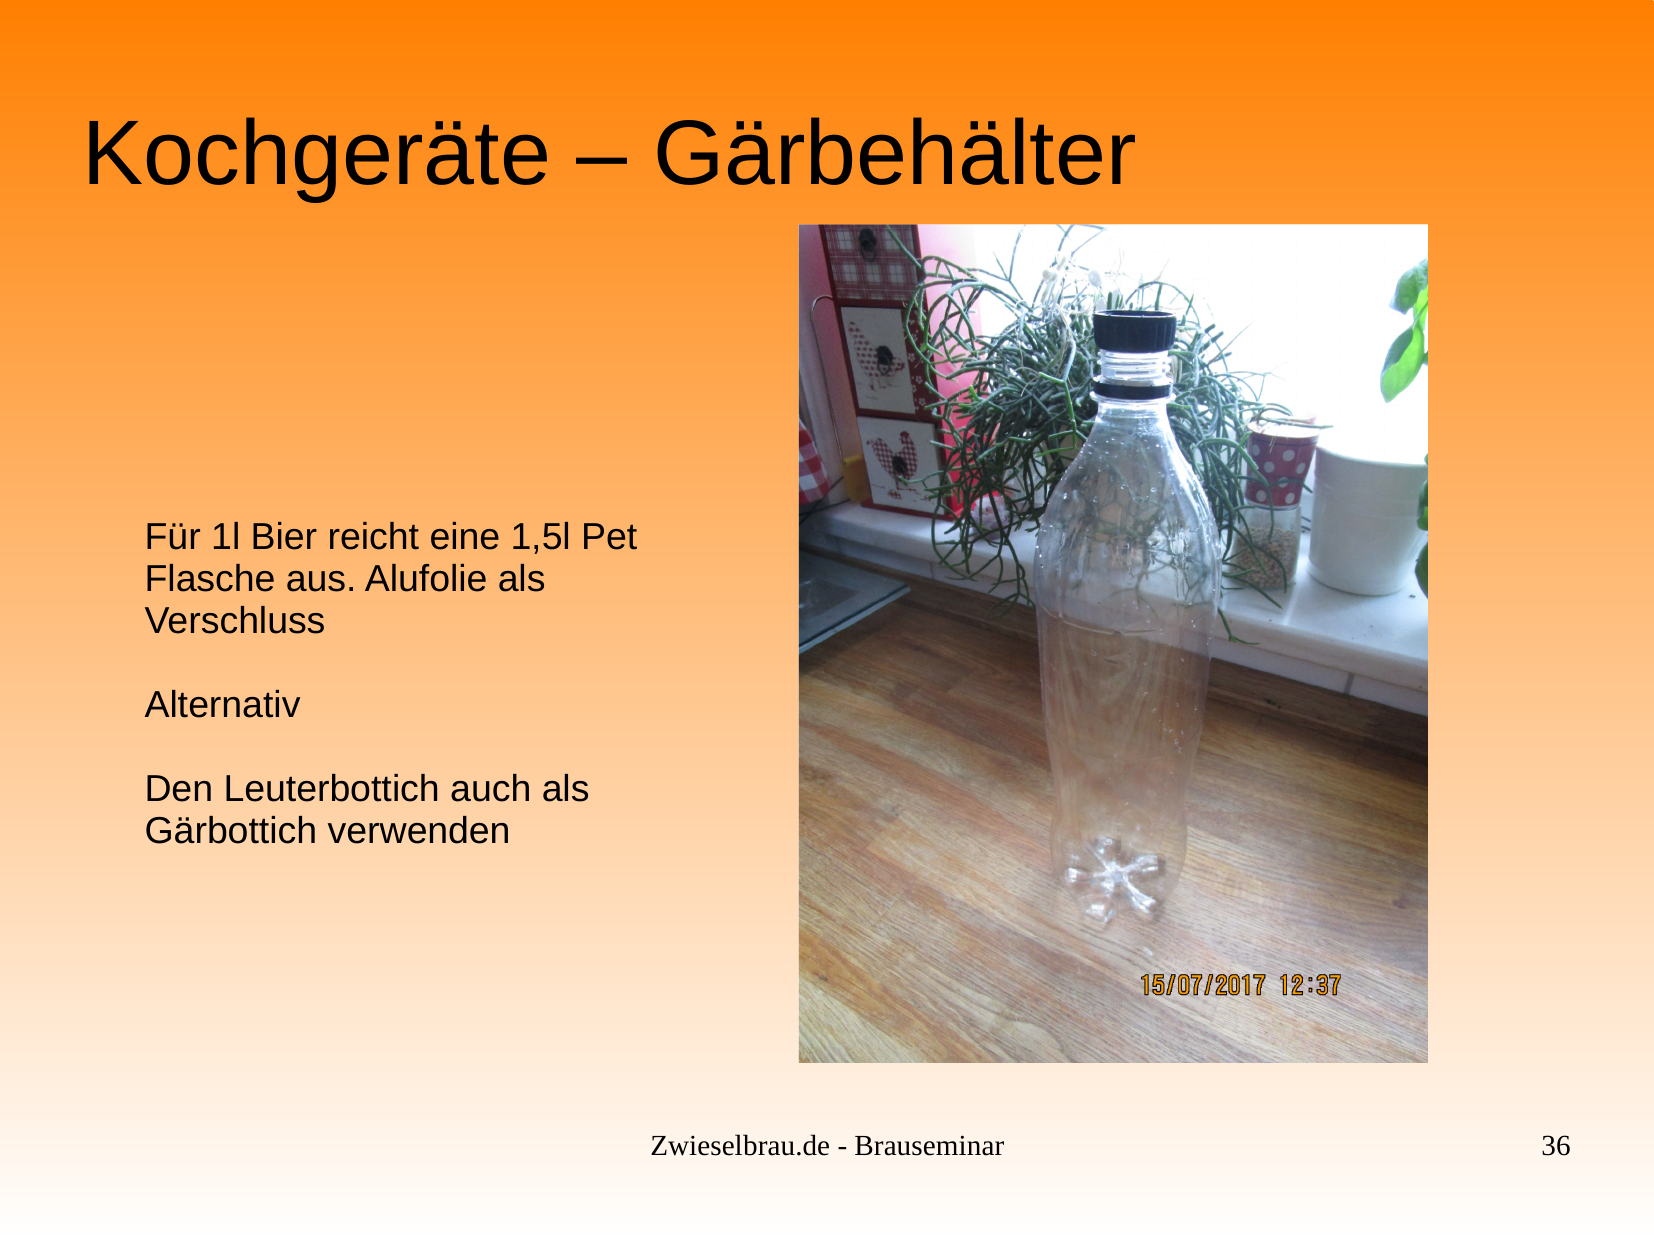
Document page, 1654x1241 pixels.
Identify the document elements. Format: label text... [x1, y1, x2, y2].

text_box Für 1l Bier reicht eine 1,5l Pet Flasche aus. Alufolie als Verschluss Alternativ Den Leuterbottich auch als Gärbottich verwenden [129, 507, 686, 860]
title Kochgeräte – Gärbehälter [82, 49, 1619, 257]
text_box [1428, 256, 1489, 981]
picture [798, 224, 1428, 1063]
text_box [212, 256, 798, 981]
